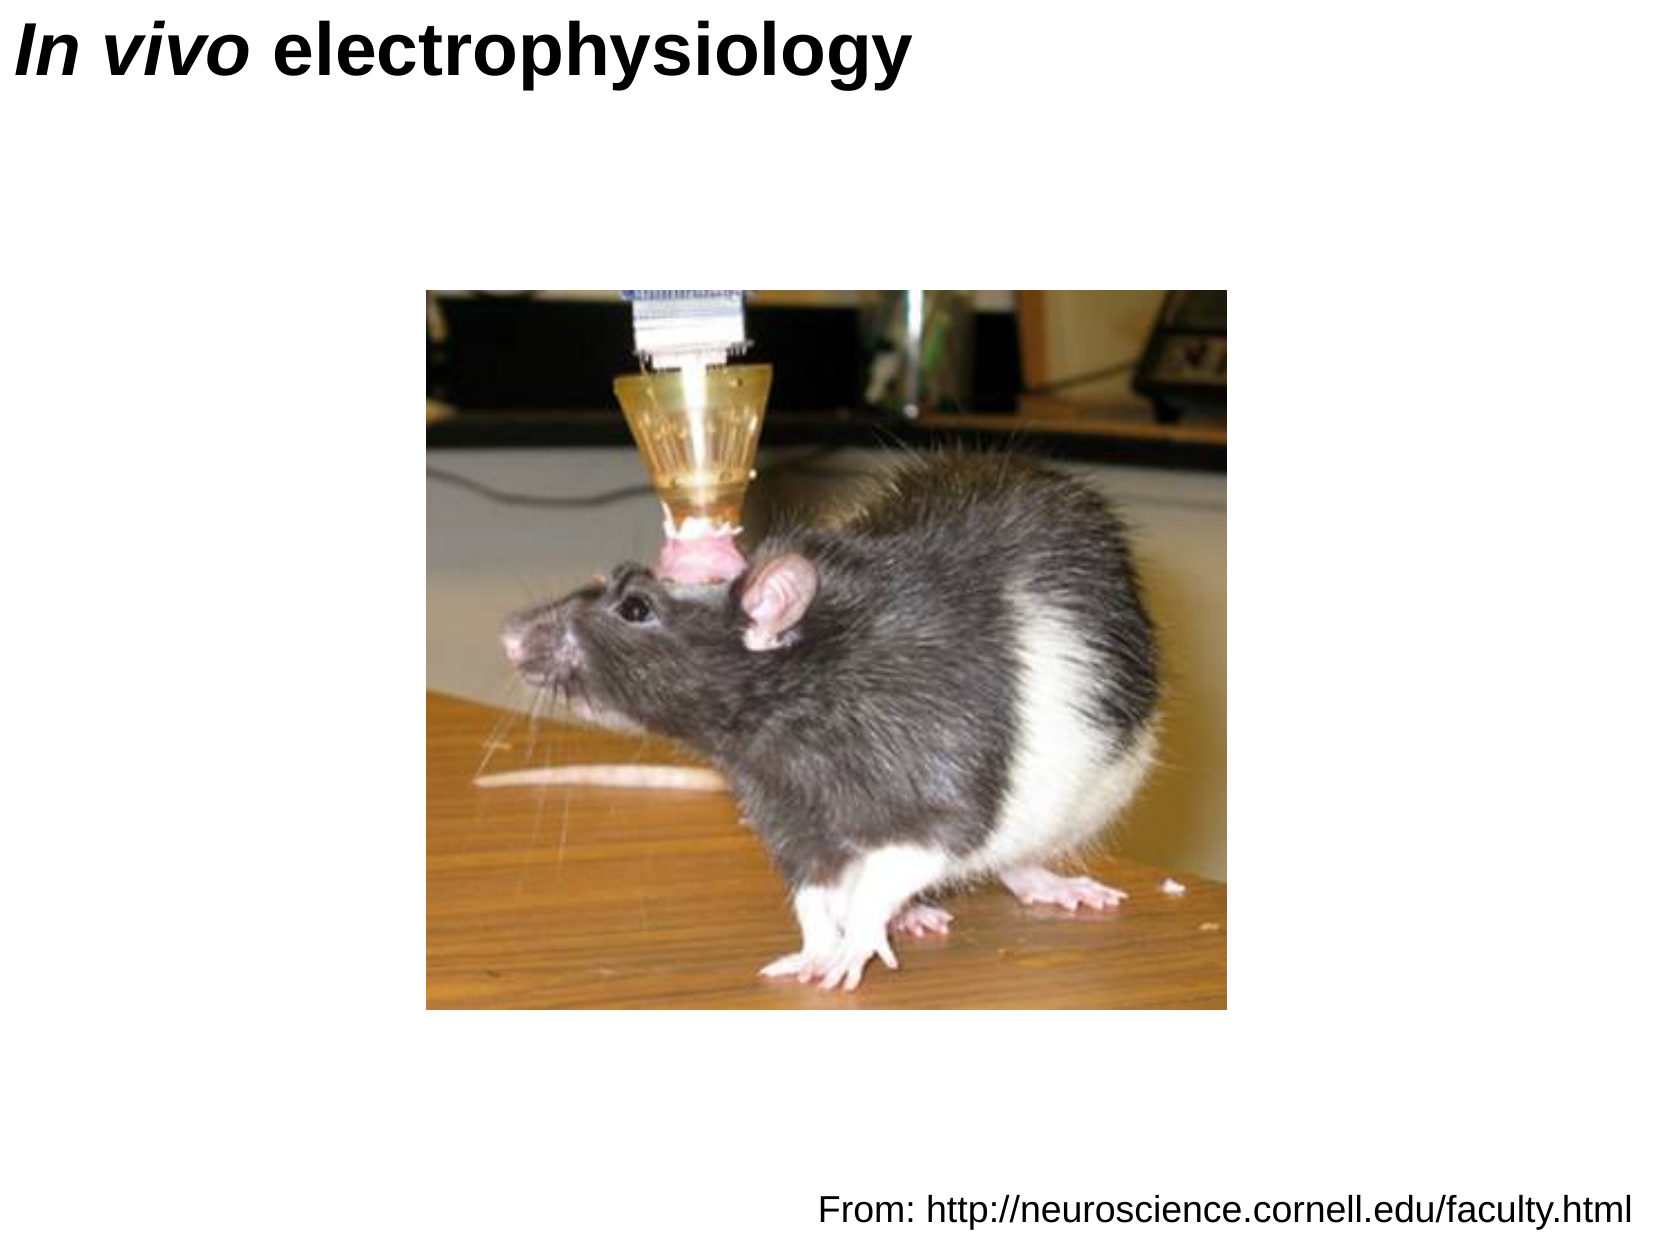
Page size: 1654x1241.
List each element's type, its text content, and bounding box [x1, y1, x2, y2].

picture [426, 290, 1227, 1010]
text_box From: http://neuroscience.cornell.edu/faculty.html [803, 1181, 1648, 1238]
text_box In vivo electrophysiology [0, 0, 930, 99]
